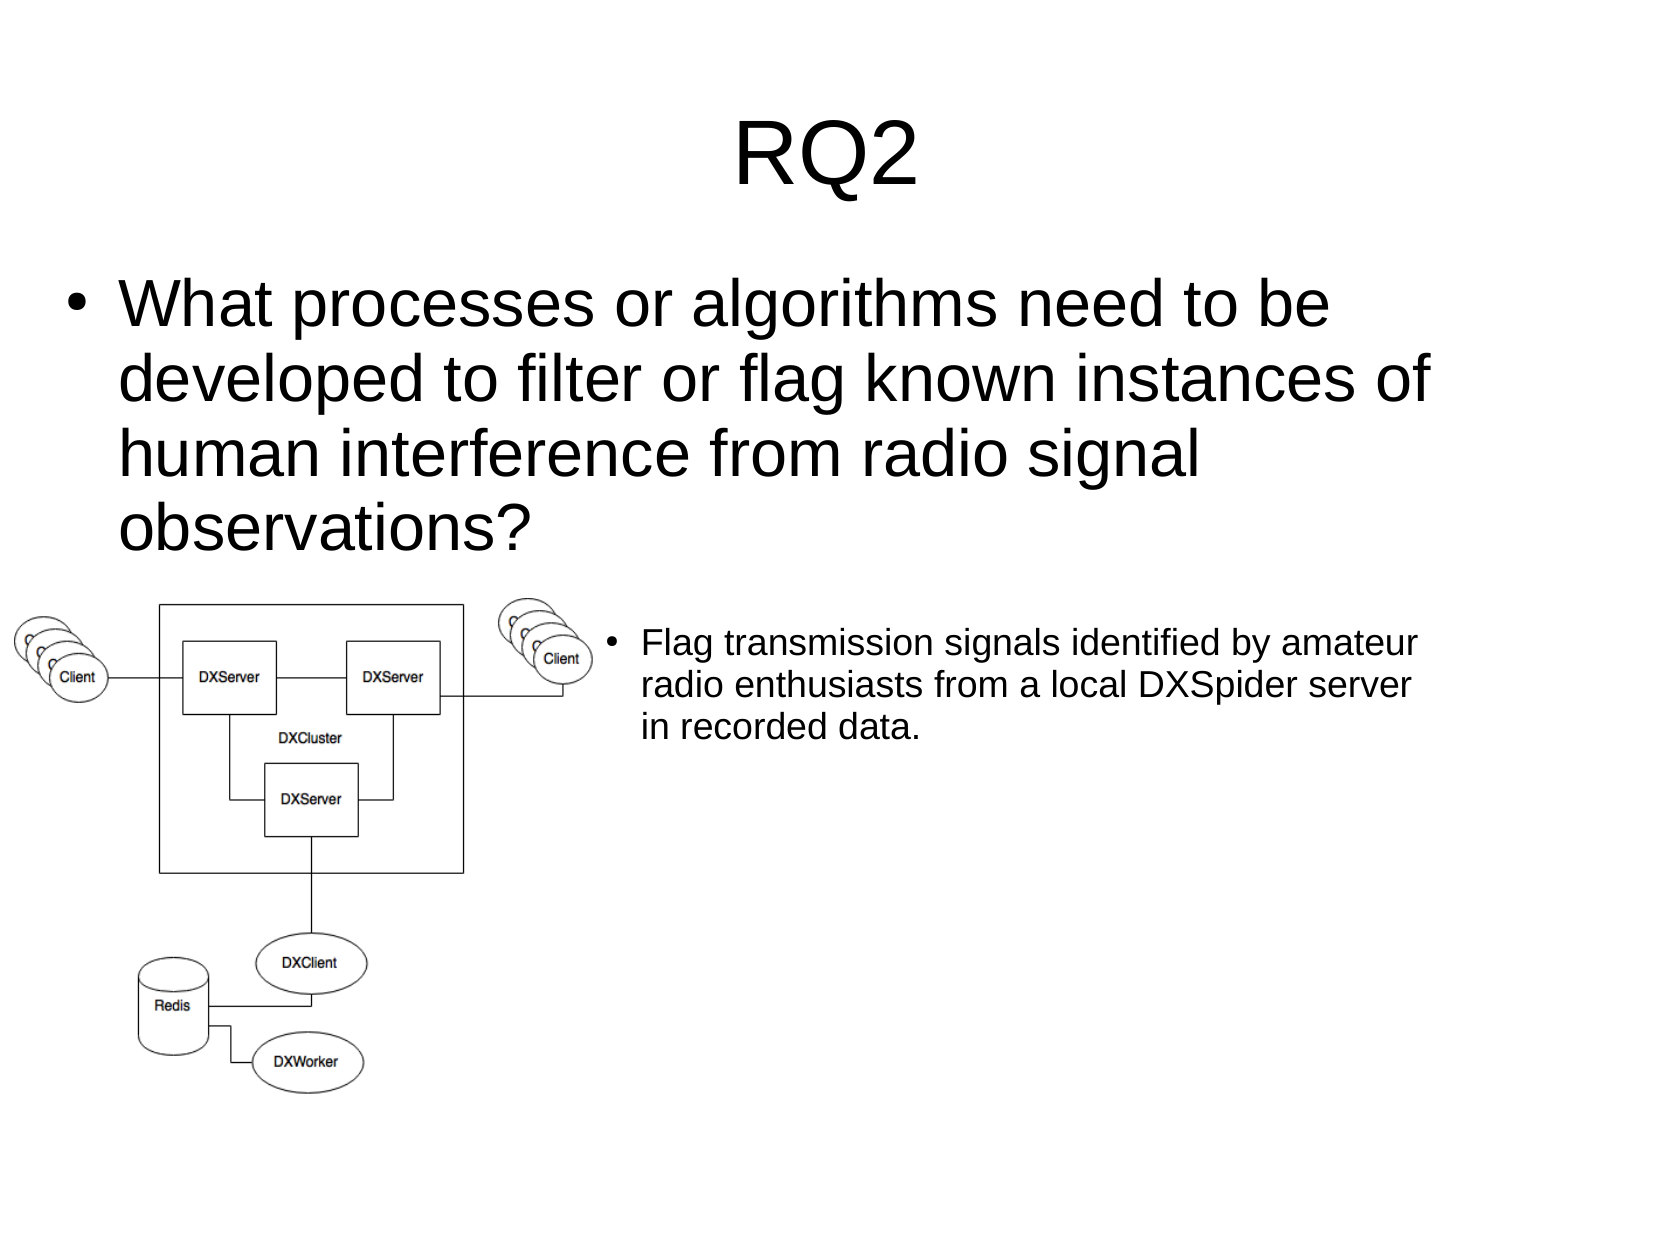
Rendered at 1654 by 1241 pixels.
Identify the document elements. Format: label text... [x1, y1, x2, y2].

title RQ2 [82, 49, 1571, 257]
picture [14, 598, 594, 1095]
text_box Flag transmission signals identified by amateur radio enthusiasts from a local DXSpider server in recorded data. [594, 614, 1453, 1075]
list What processes or algorithms need to be developed to filter or flag known instances of human interference from radio signal observations? [47, 266, 1536, 709]
